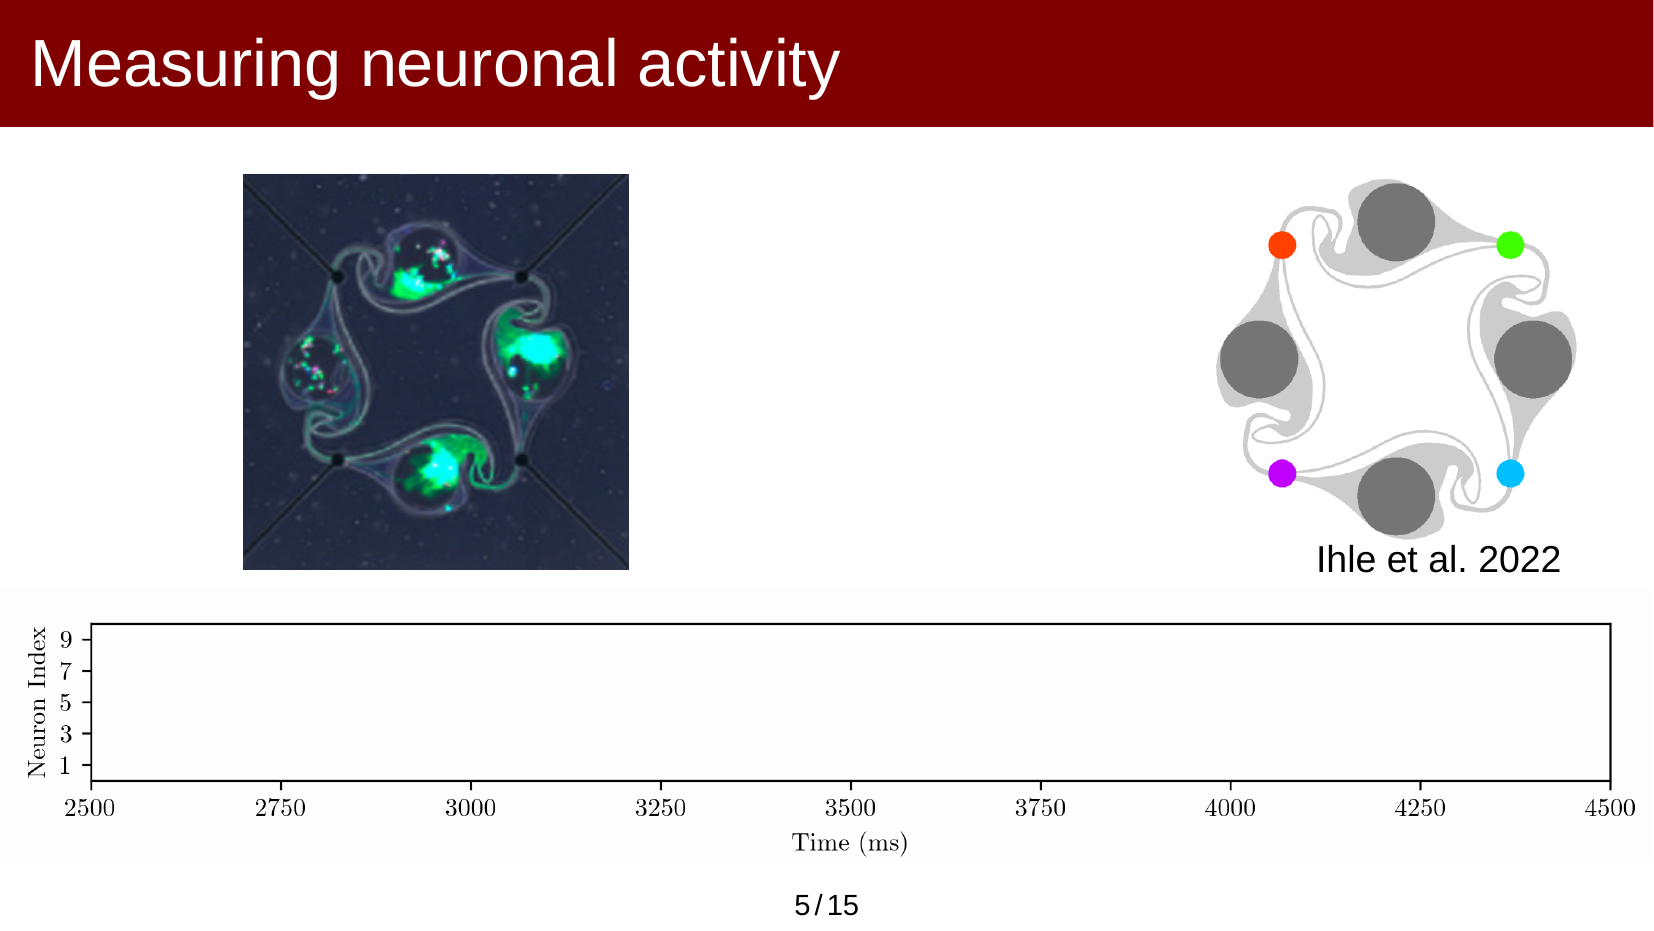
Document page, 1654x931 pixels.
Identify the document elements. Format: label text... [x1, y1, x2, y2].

picture [0, 587, 1654, 863]
picture [243, 174, 629, 570]
text_box Ihle et al. 2022 [1301, 530, 1577, 588]
text_box [0, 0, 1654, 127]
text_box Measuring neuronal activity [15, 19, 1631, 109]
picture [1204, 159, 1583, 574]
